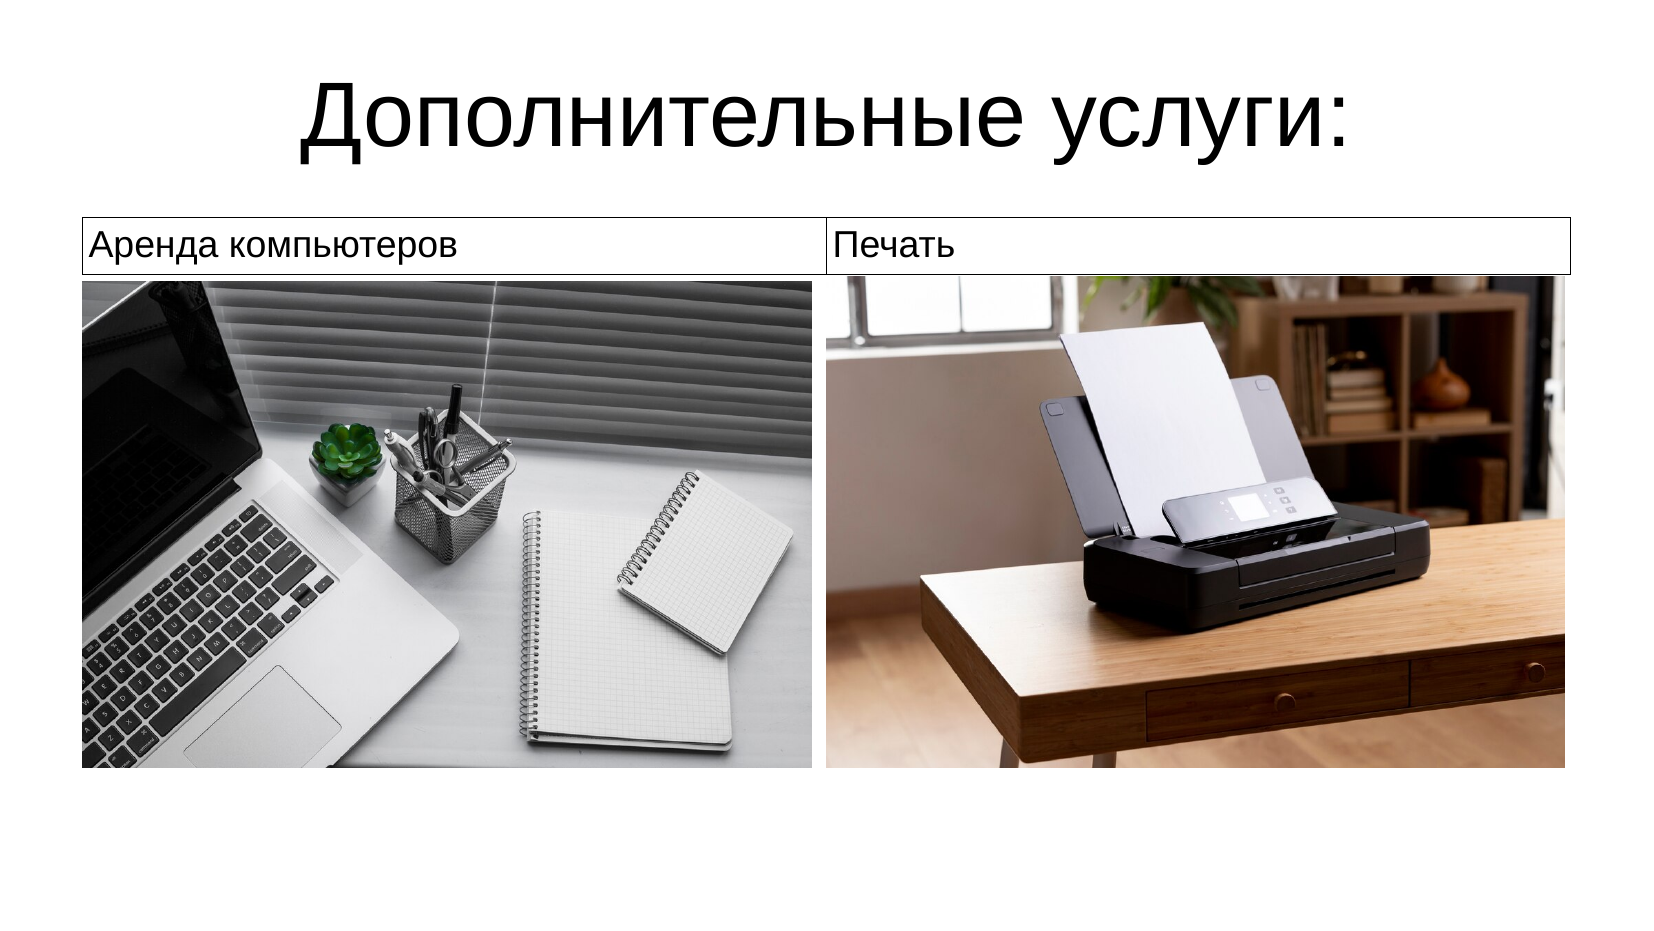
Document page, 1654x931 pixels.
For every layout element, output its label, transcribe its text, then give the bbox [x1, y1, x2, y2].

table_header Печать [827, 218, 1570, 274]
table_header Аренда компьютеров [83, 218, 826, 274]
picture [82, 281, 812, 768]
title Дополнительные услуги: [82, 37, 1571, 193]
picture [826, 276, 1565, 768]
